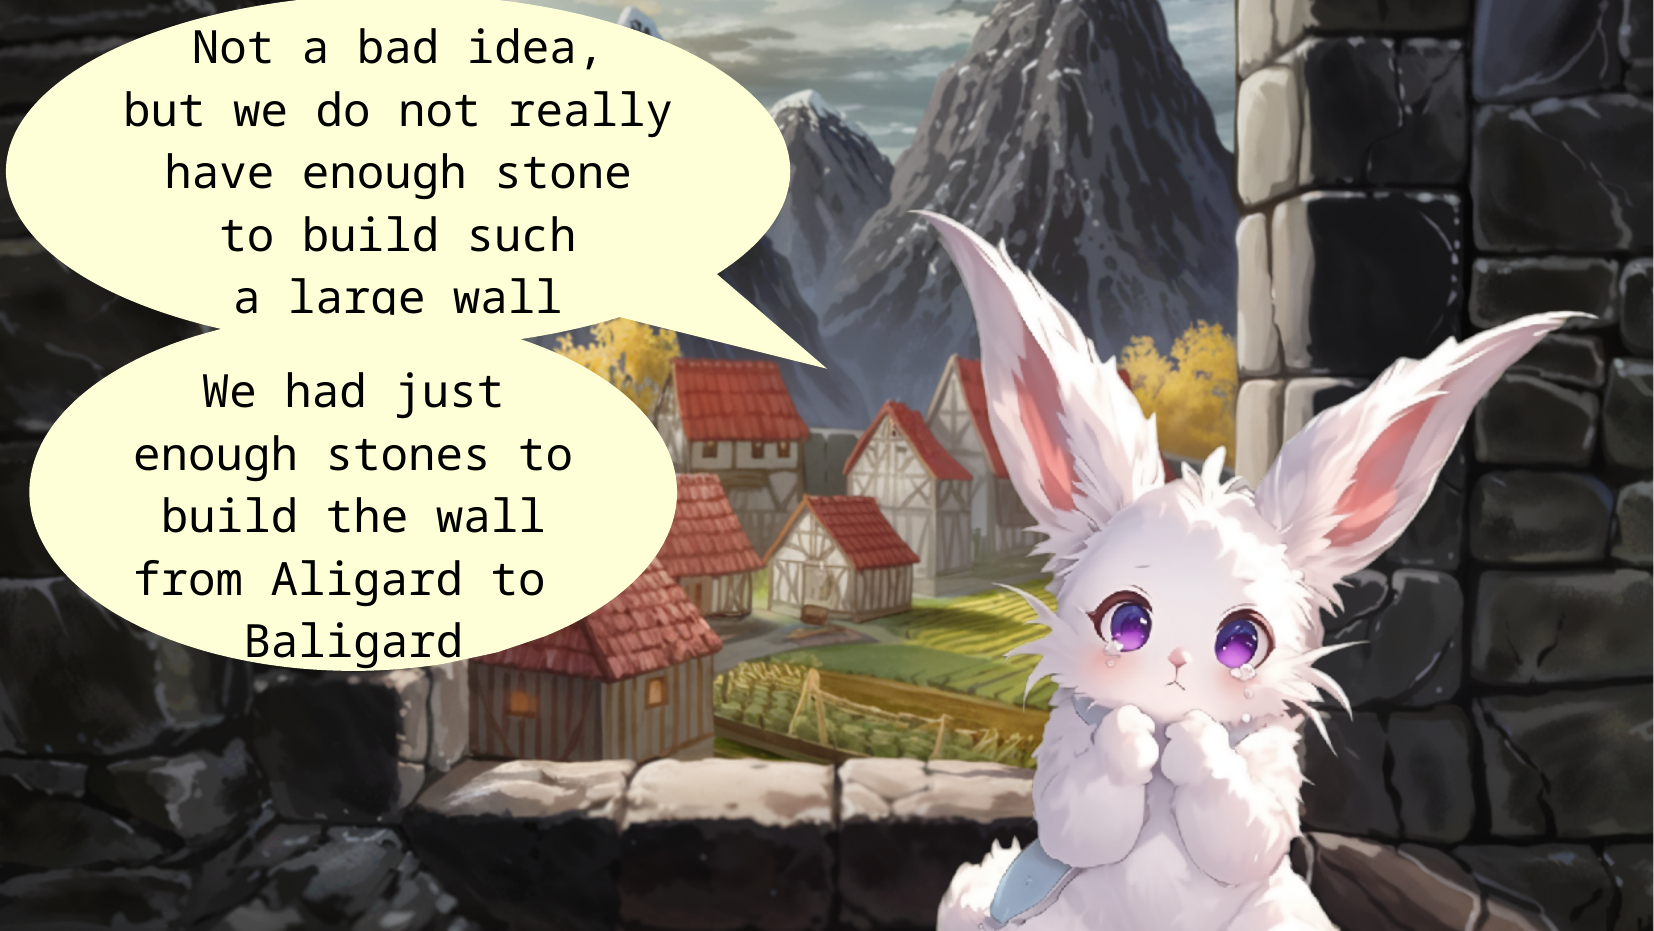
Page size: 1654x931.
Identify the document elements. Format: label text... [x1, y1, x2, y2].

text_box Not a bad idea, but we do not really have enough stone to build such a large wall [5, 0, 791, 343]
picture [0, 0, 1654, 931]
text_box We had just enough stones to build the wall from Aligard to Baligard [29, 313, 678, 671]
